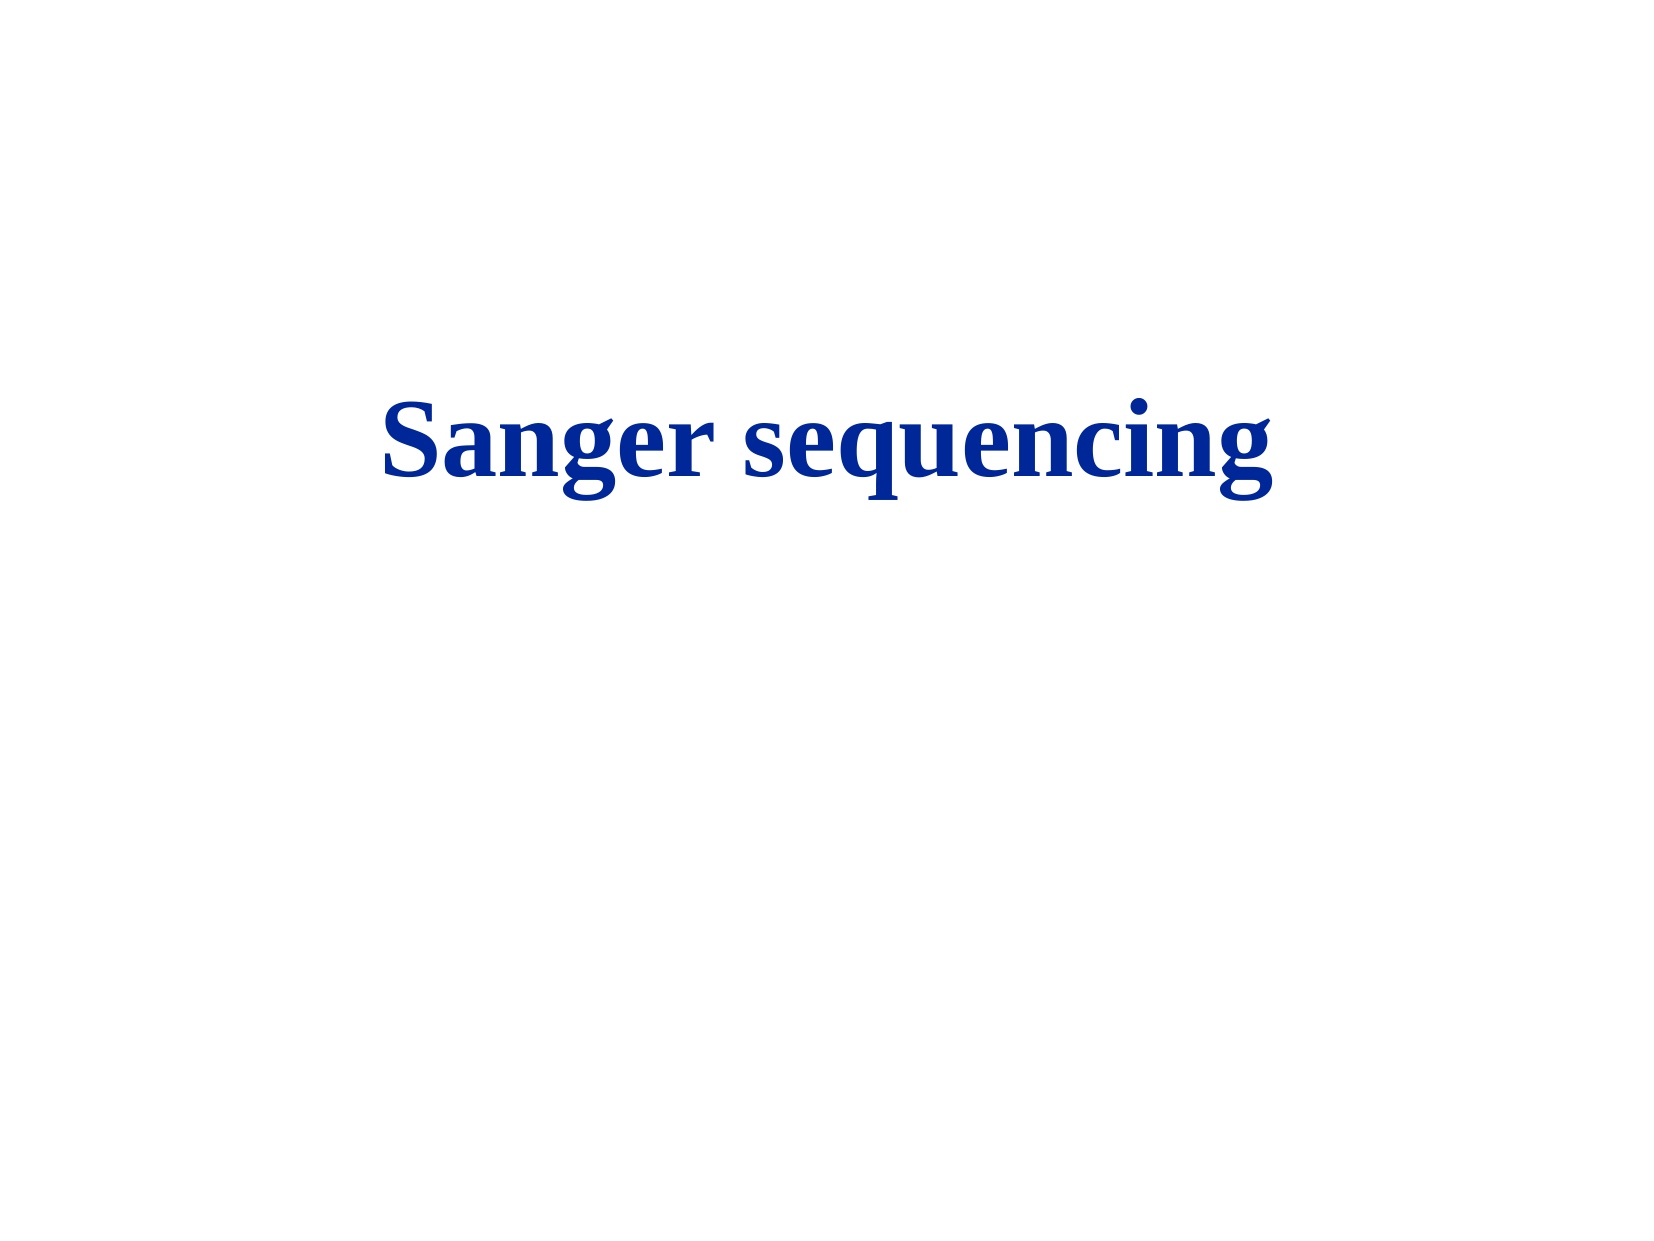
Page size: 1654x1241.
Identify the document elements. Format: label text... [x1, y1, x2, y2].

title Sanger sequencing [82, 315, 1571, 563]
